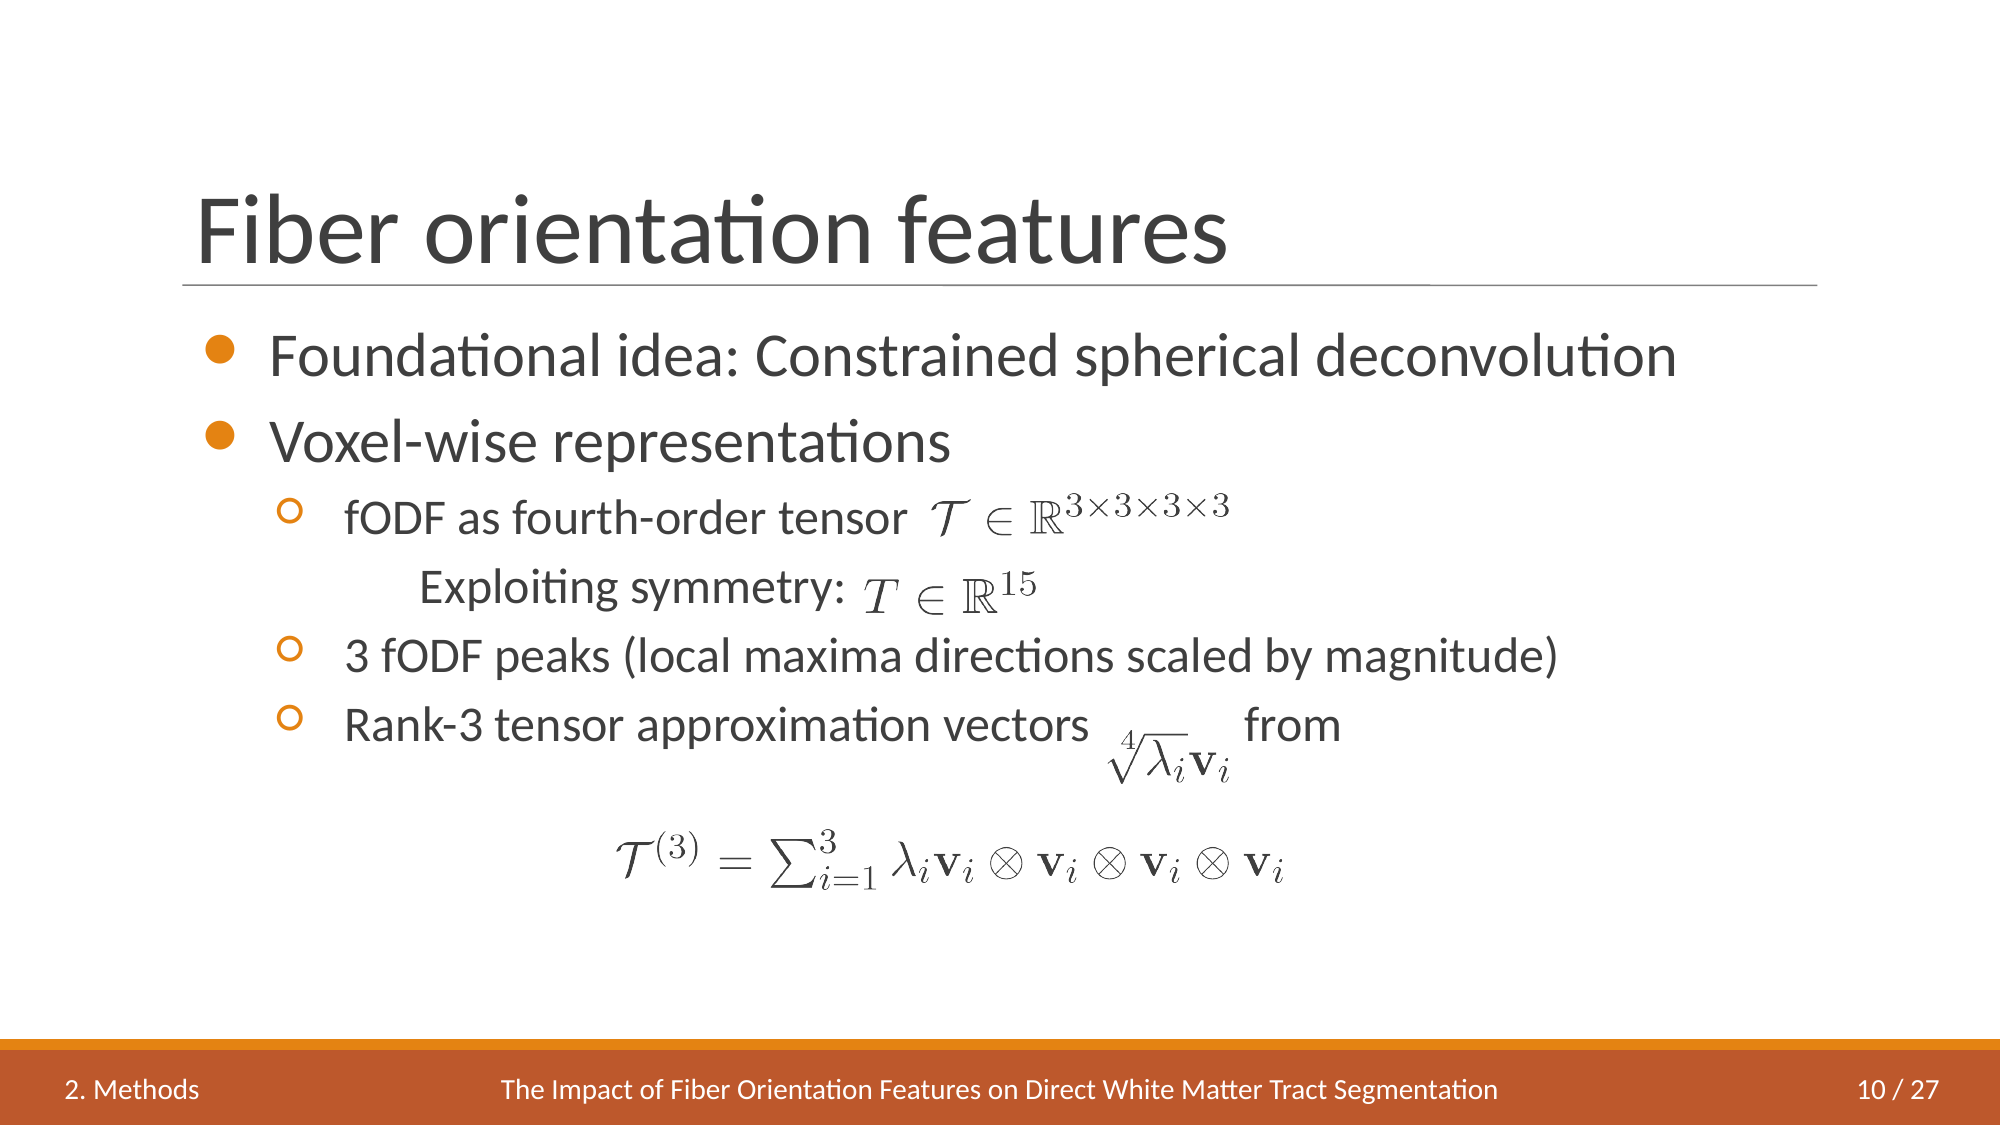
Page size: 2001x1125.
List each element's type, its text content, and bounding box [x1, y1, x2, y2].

picture [864, 571, 1036, 615]
title Fiber orientation features [180, 114, 1830, 302]
slide_number 1 / 27 [1741, 753, 1962, 1125]
picture [616, 829, 1283, 890]
picture [931, 493, 1229, 537]
slide_number 2. Methods [49, 753, 356, 1125]
picture [1107, 730, 1229, 784]
list Foundational idea: Constrained spherical deconvolution Voxel-wise representations fODF as fourth-order tensor Exploiting symmetry: 3 fODF peaks (local maxima directions scaled by magnitude) Rank-3 tensor approximation vectors from [180, 302, 1831, 941]
slide_number The Impact of Fiber Orientation Features on Direct White Matter Tract Segmentation [392, 753, 1608, 1125]
